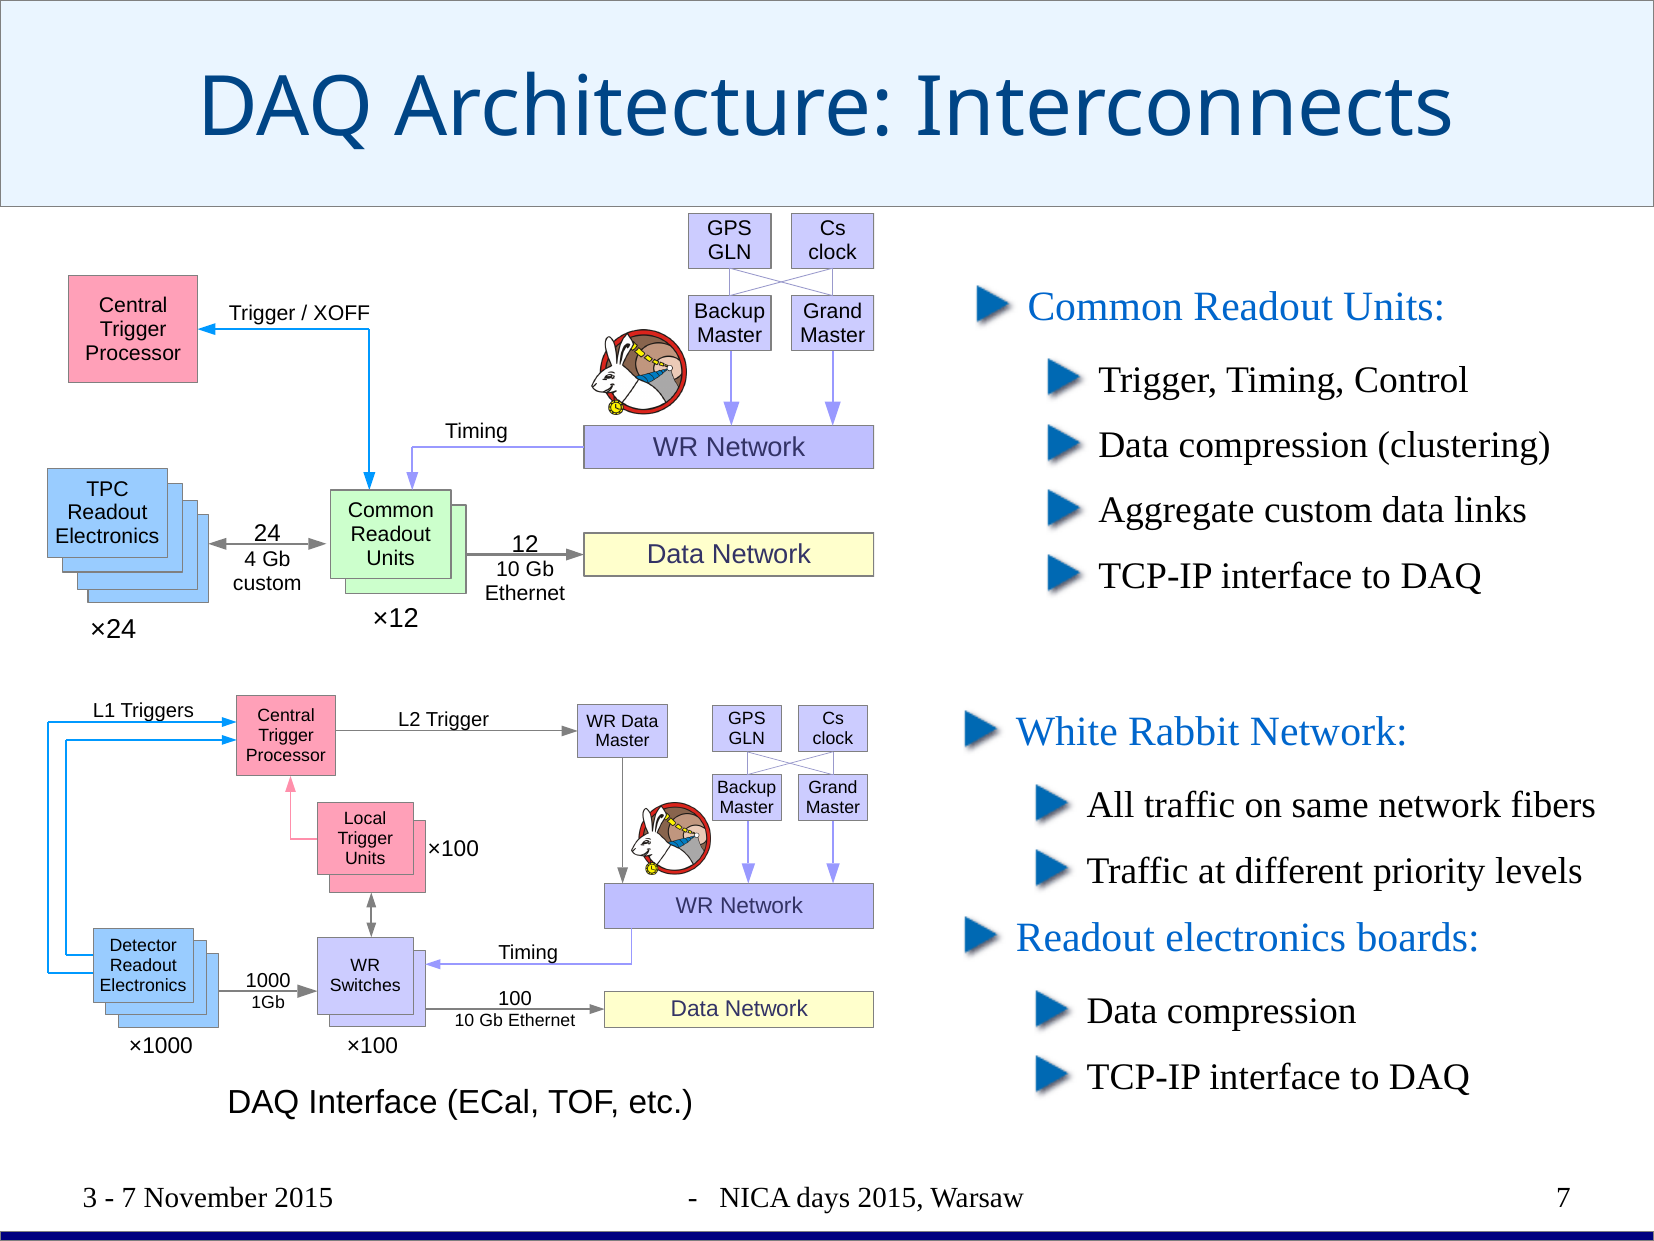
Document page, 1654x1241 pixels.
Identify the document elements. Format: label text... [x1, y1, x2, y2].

picture [47, 695, 875, 1063]
list White Rabbit Network: All traffic on same network fibers Traffic at different priority levels Readout electronics boards: Data compression TCP-IP interface to DAQ [944, 708, 1612, 1100]
title DAQ Architecture: Interconnects [82, 29, 1571, 178]
picture [47, 213, 875, 650]
list Common Readout Units: Trigger, Timing, Control Data compression (clustering) Aggregate custom data links TCP-IP interface to DAQ [956, 283, 1612, 674]
